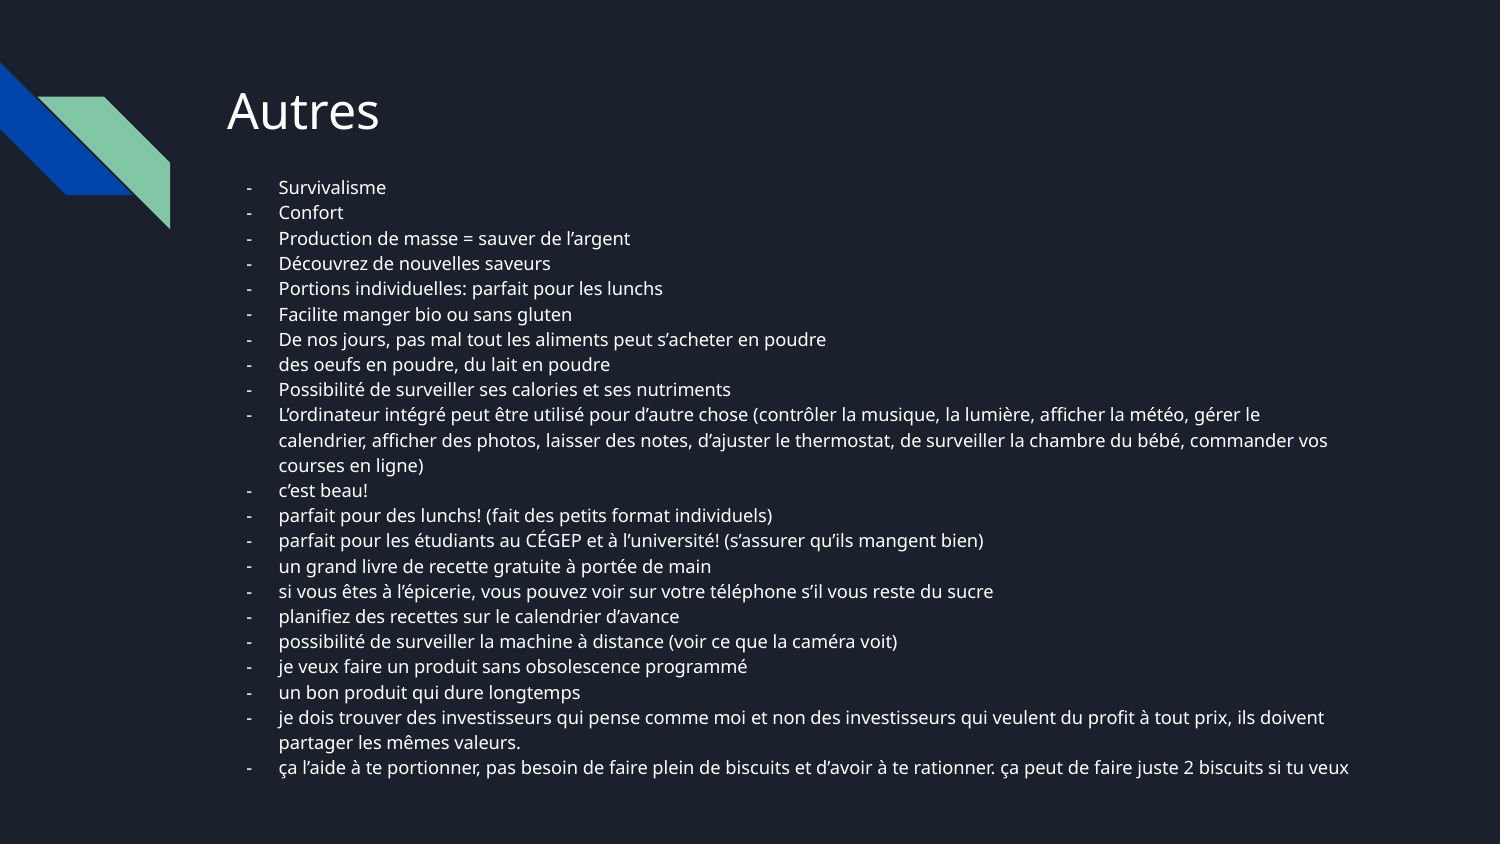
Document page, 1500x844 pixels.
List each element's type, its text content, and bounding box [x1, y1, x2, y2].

list Survivalisme Confort Production de masse = sauver de l’argent Découvrez de nouvelles saveurs Portions individuelles: parfait pour les lunchs Facilite manger bio ou sans gluten De nos jours, pas mal tout les aliments peut s’acheter en poudre des oeufs en poudre, du lait en poudre Possibilité de surveiller ses calories et ses nutriments L’ordinateur intégré peut être utilisé pour d’autre chose (contrôler la musique, la lumière, afficher la météo, gérer le calendrier, afficher des photos, laisser des notes, d’ajuster le thermostat, de surveiller la chambre du bébé, commander vos courses en ligne) c’est beau! parfait pour des lunchs! (fait des petits format individuels) parfait pour les étudiants au CÉGEP et à l’université! (s’assurer qu’ils mangent bien) un grand livre de recette gratuite à portée de main si vous êtes à l’épicerie, vous pouvez voir sur votre téléphone s’il vous reste du sucre planifiez des recettes sur le calendrier d’avance possibilité de surveiller la machine à distance (voir ce que la caméra voit) je veux faire un produit sans obsolescence programmé un bon produit qui dure longtemps je dois trouver des investisseurs qui pense comme moi et non des investisseurs qui veulent du profit à tout prix, ils doivent partager les mêmes valeurs. ça l’aide à te portionner, pas besoin de faire plein de biscuits et d’avoir à te rationner. ça peut de faire juste 2 biscuits si tu veux [212, 158, 1368, 809]
title Autres [212, 64, 1368, 158]
